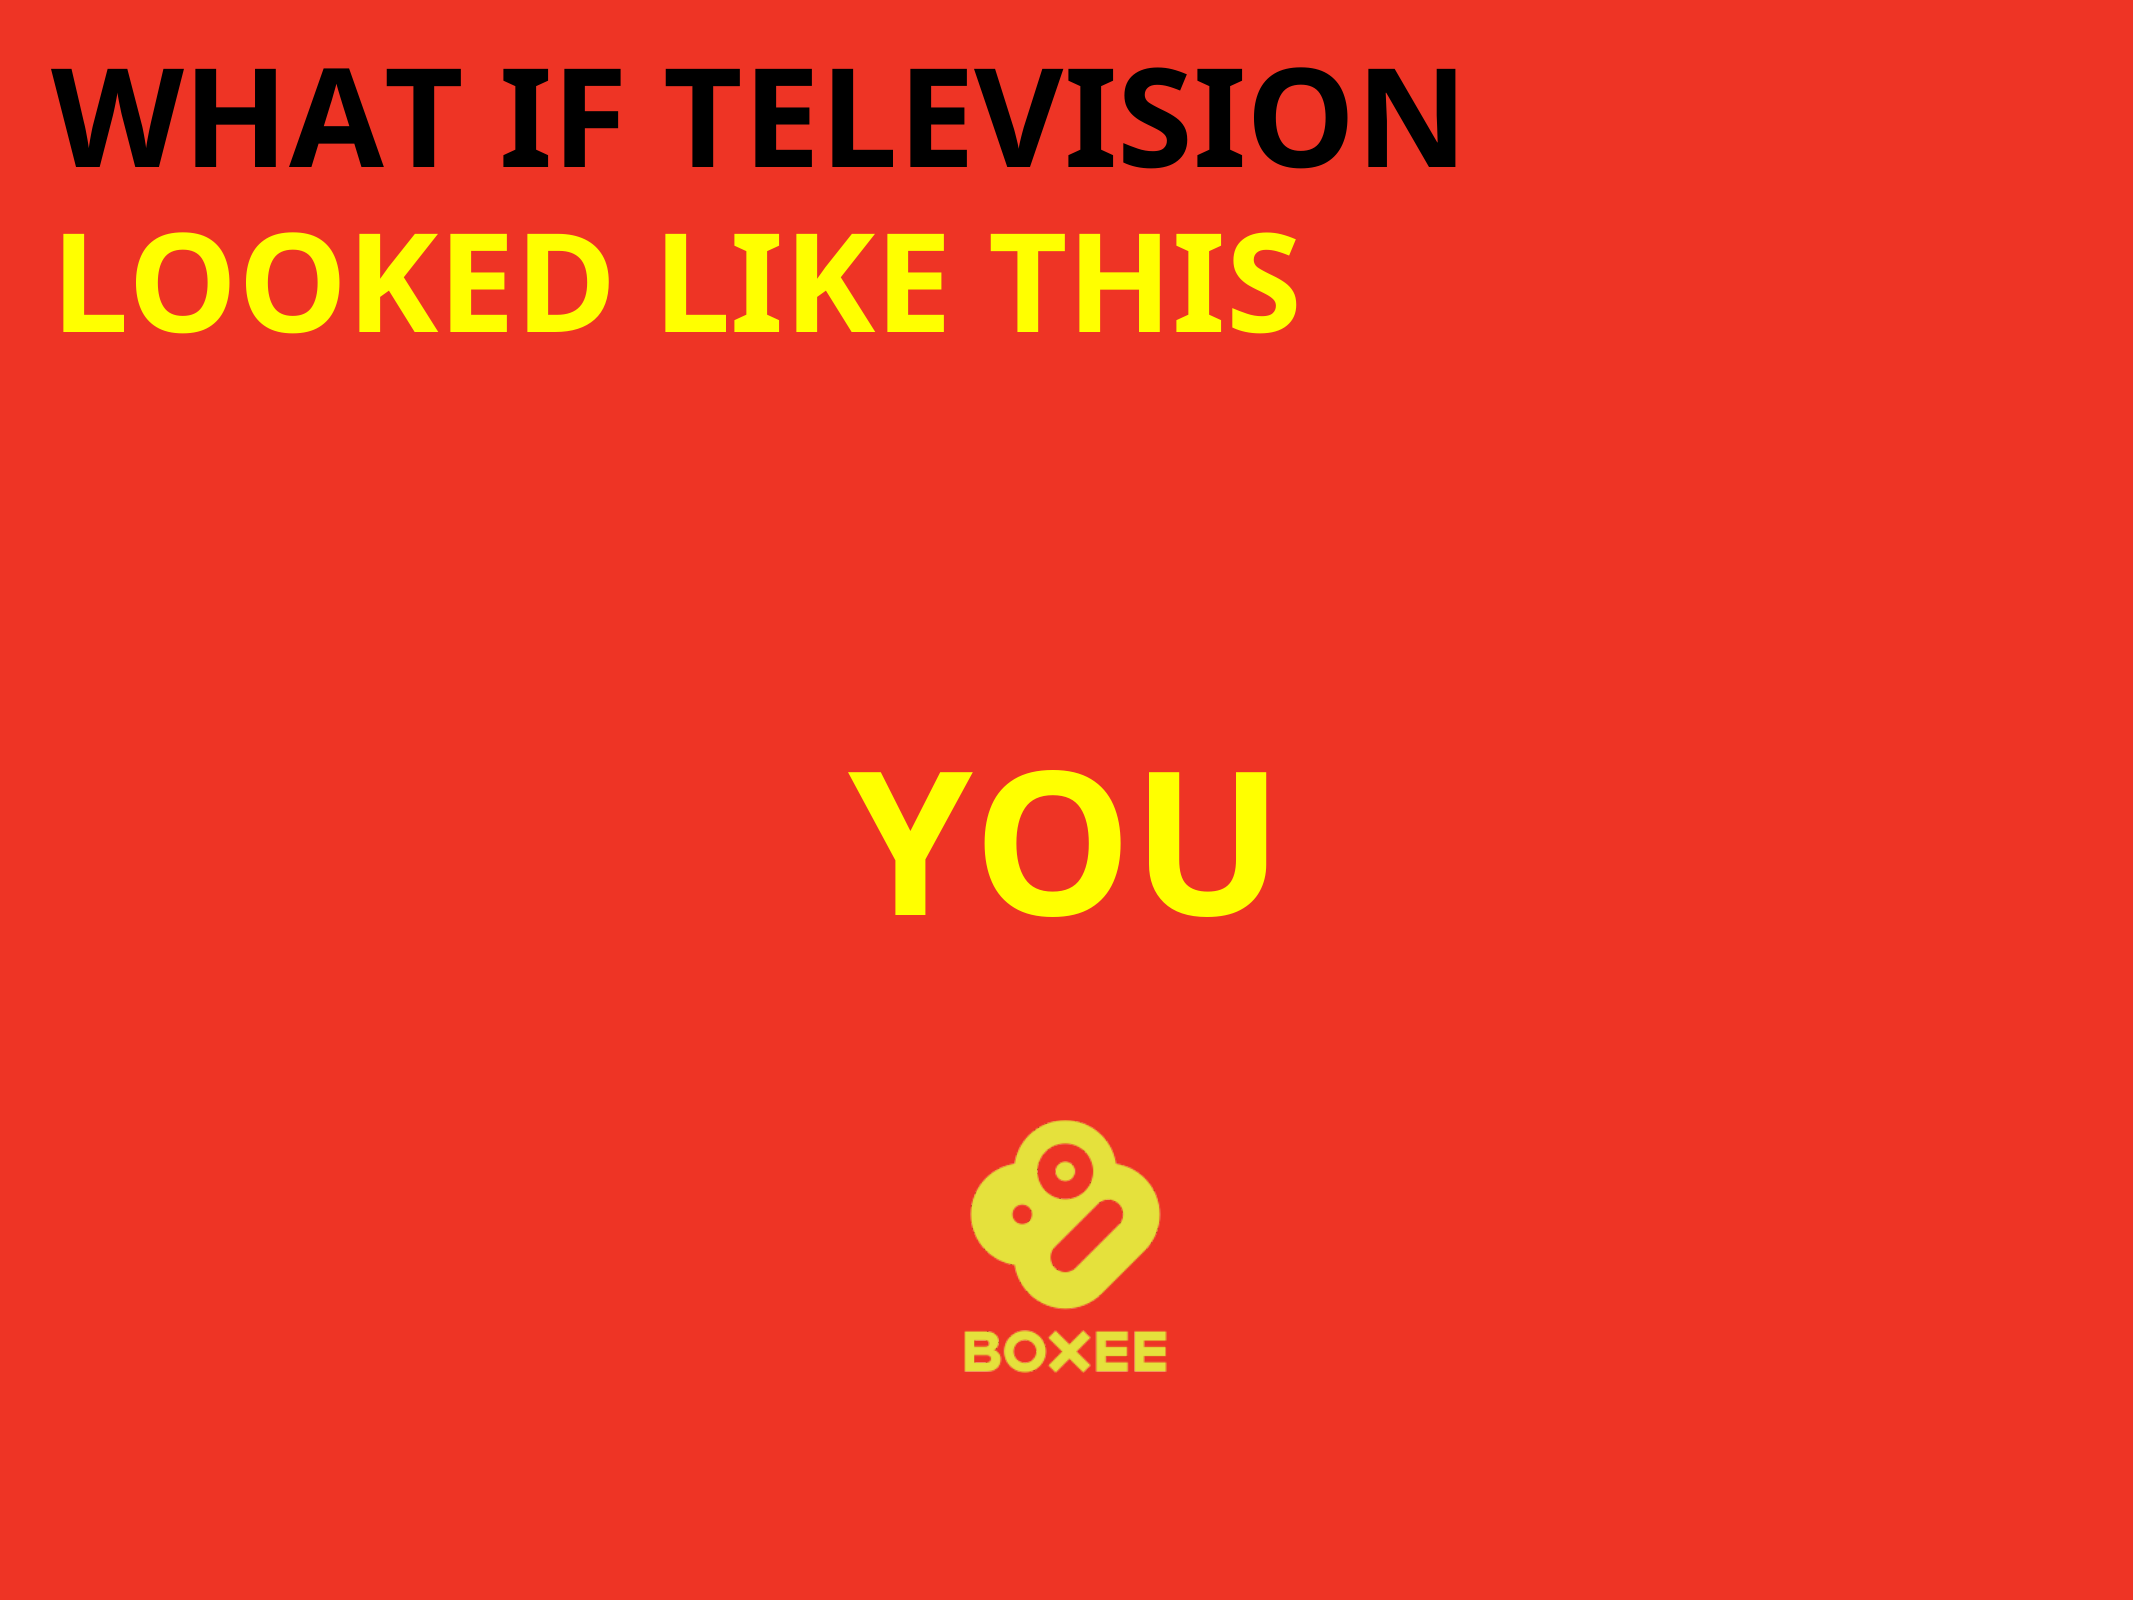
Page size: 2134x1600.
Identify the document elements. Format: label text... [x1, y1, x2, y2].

text_box YOU [0, 637, 2134, 1033]
text_box WHAT IF TELEVISION LOOKED LIKE THIS [41, 29, 2055, 426]
picture [964, 1120, 1167, 1373]
